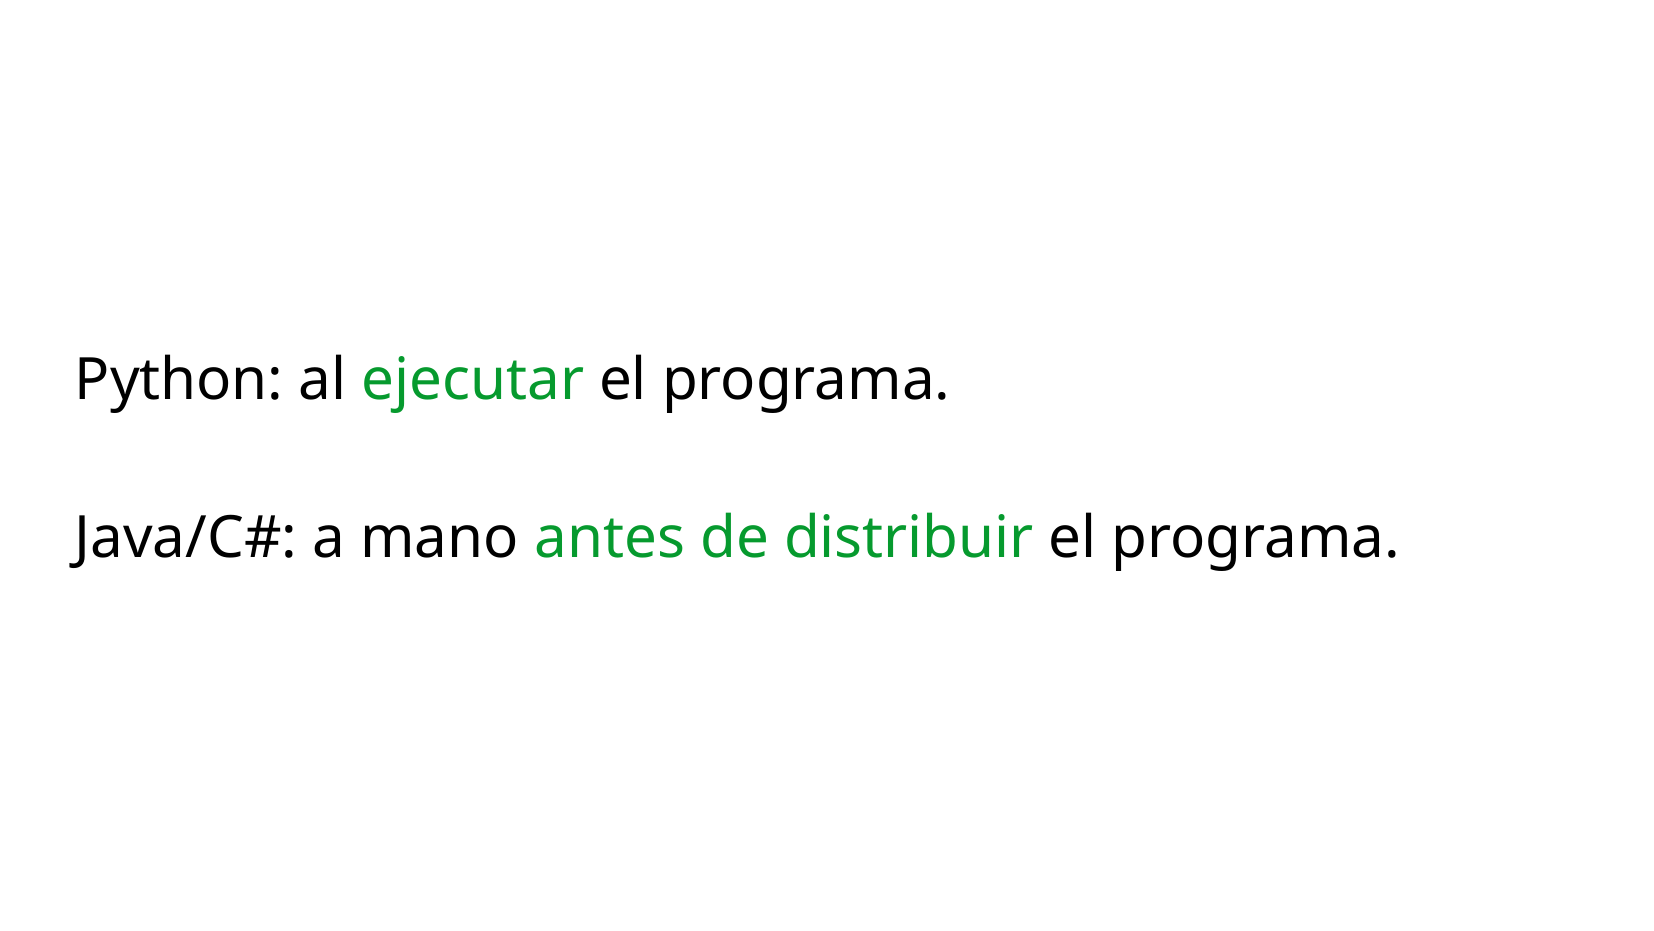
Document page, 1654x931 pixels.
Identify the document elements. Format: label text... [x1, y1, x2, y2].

text_box Python: al ejecutar el programa. Java/C#: a mano antes de distribuir el programa. [60, 118, 1606, 794]
